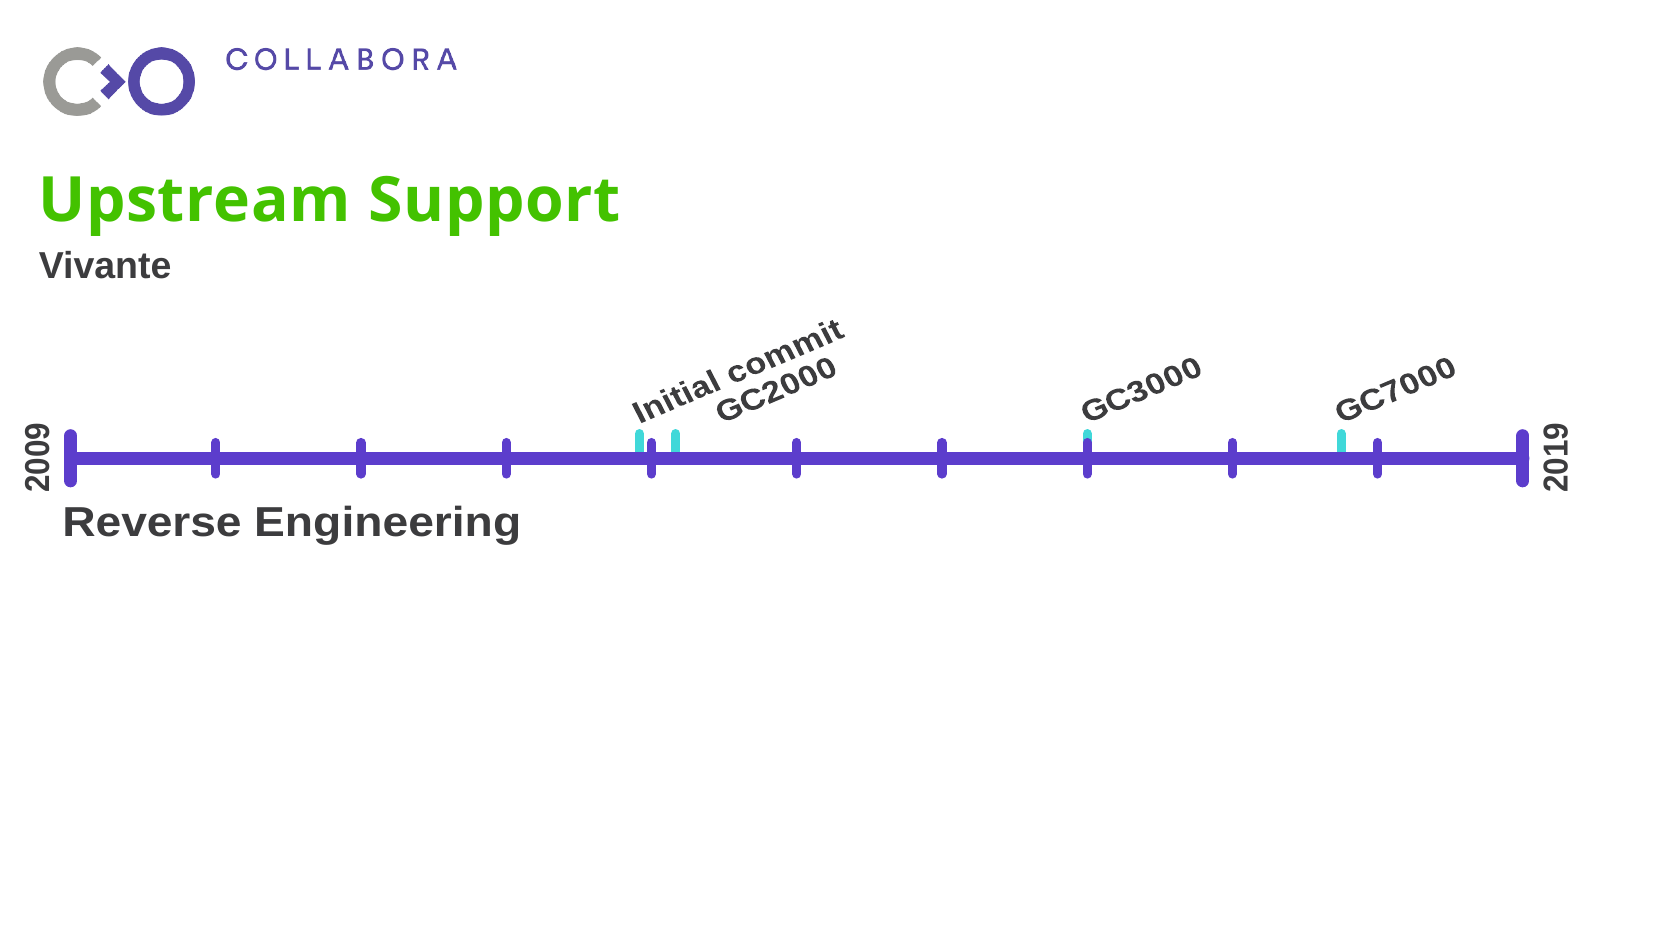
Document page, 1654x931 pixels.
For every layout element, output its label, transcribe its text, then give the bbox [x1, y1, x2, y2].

title Upstream Support [38, 159, 1614, 216]
picture [3, 233, 1654, 572]
picture [43, 47, 457, 116]
